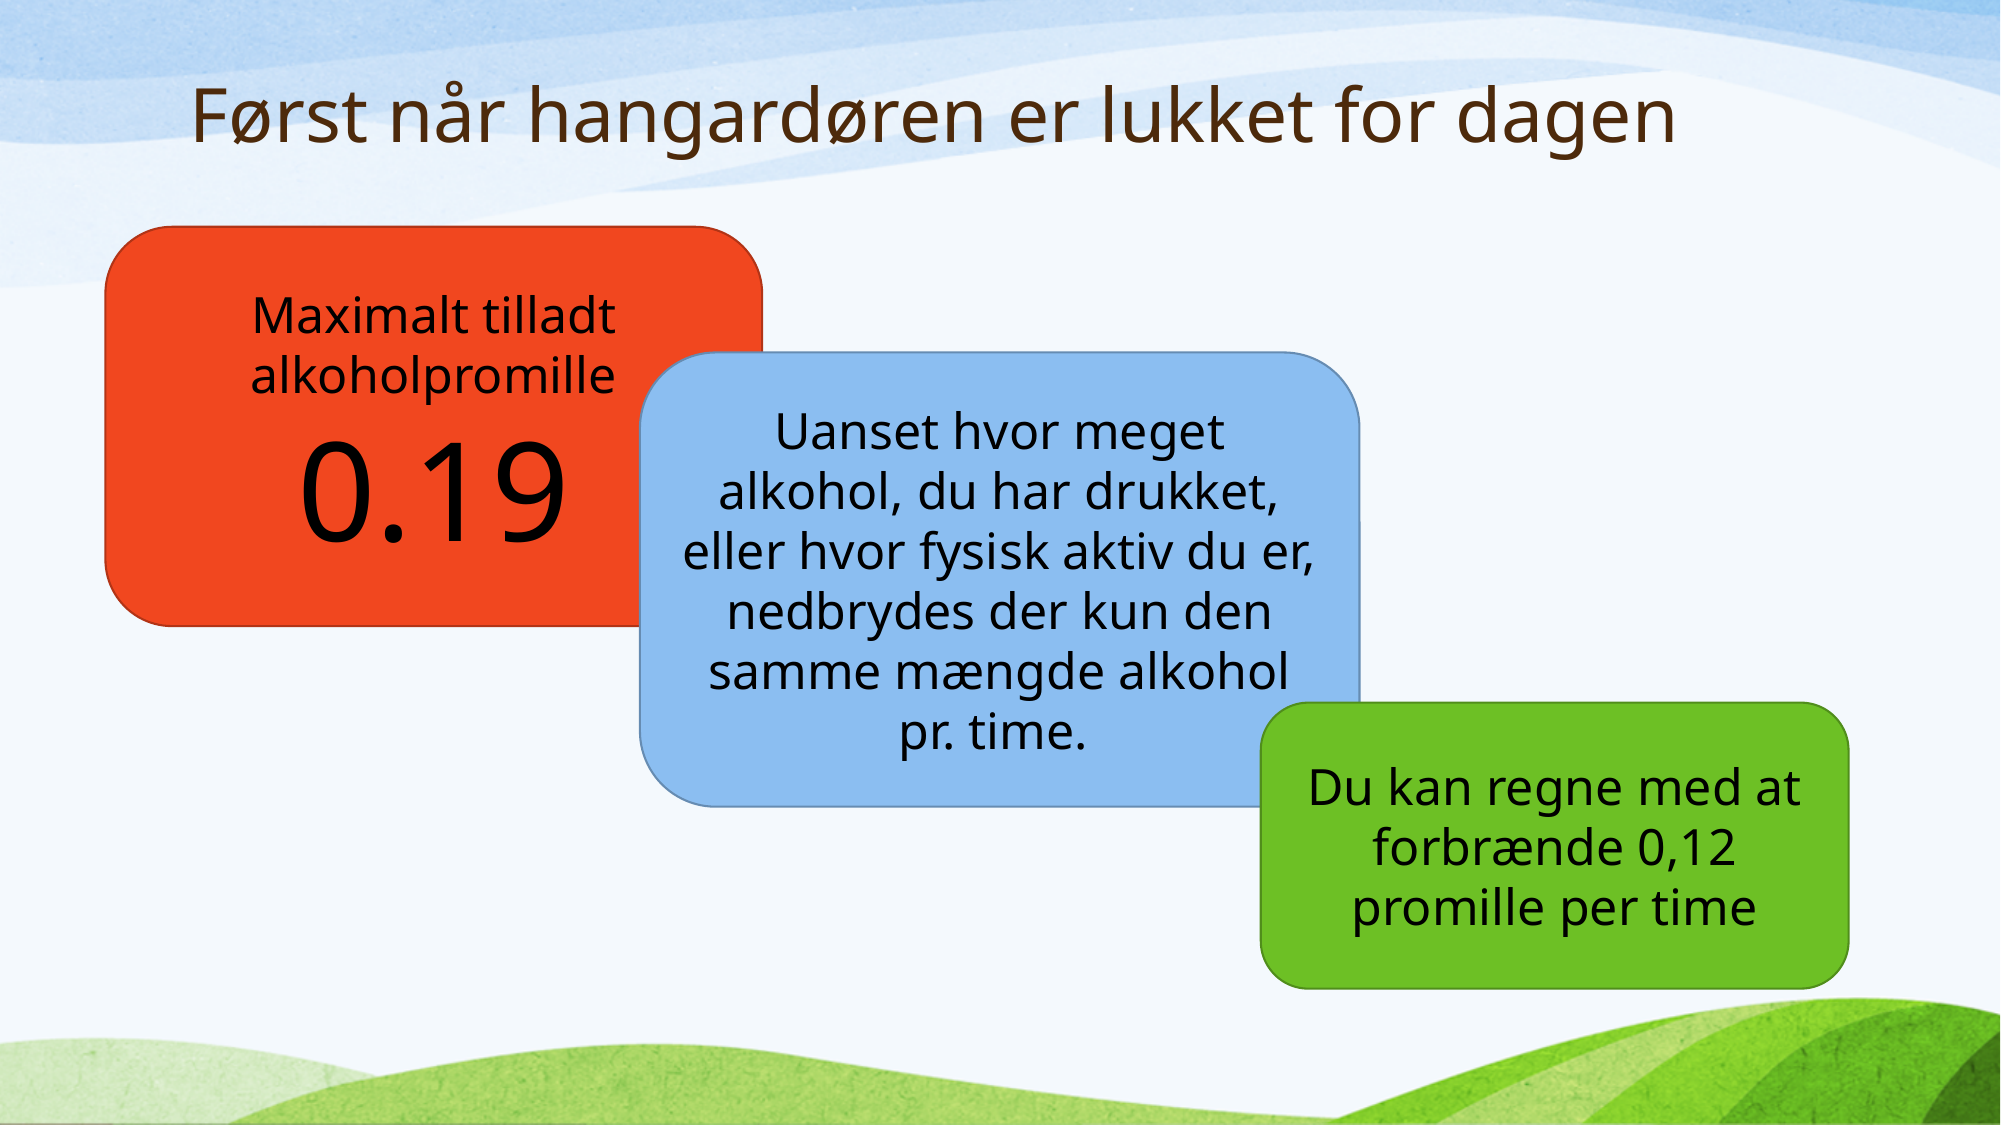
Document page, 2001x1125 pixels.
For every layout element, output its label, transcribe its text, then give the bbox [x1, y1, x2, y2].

picture [0, 0, 2001, 1125]
text_box Maximalt tilladt alkoholpromille 0.19 [105, 226, 763, 627]
text_box Uanset hvor meget alkohol, du har drukket, eller hvor fysisk aktiv du er, nedbrydes der kun den samme mængde alkohol pr. time. [639, 352, 1360, 807]
title Først når hangardøren er lukket for dagen [174, 50, 1825, 167]
text_box Du kan regne med at forbrænde 0,12 promille per time [1260, 702, 1849, 989]
